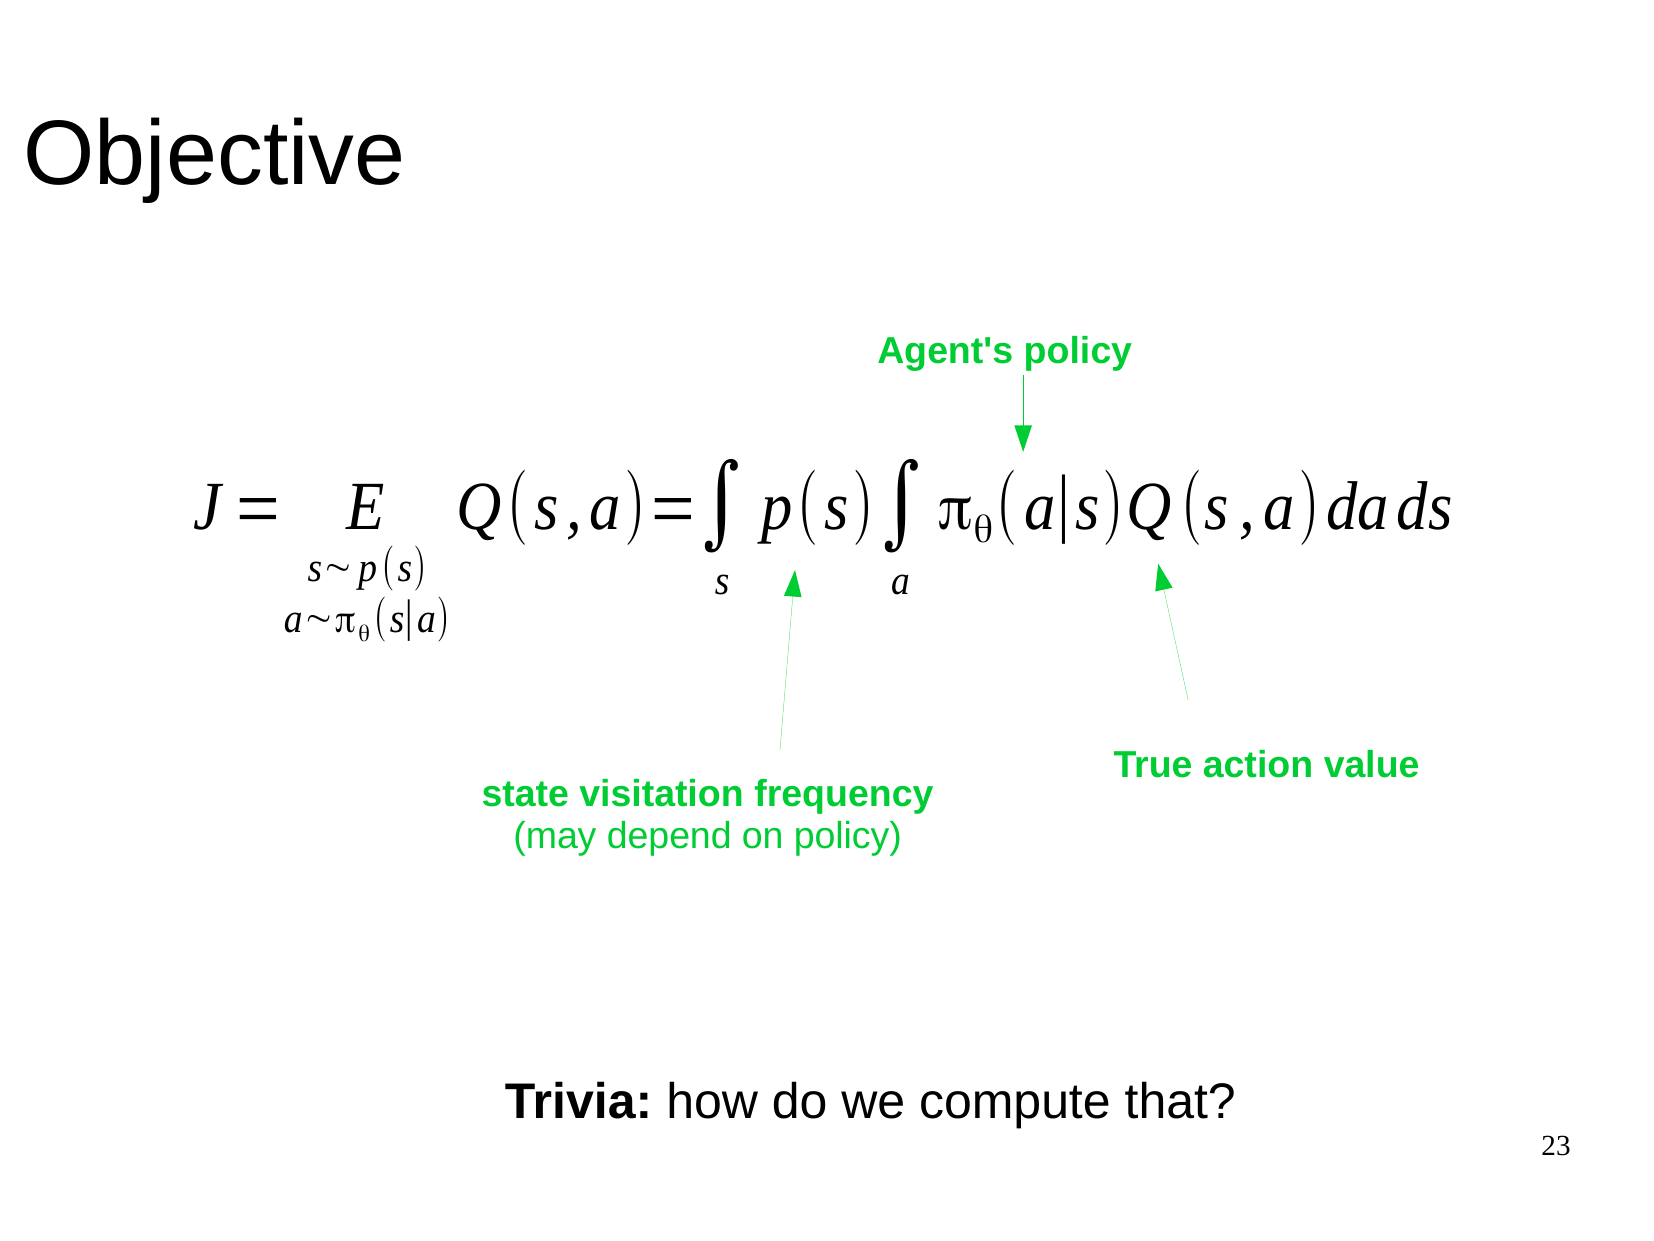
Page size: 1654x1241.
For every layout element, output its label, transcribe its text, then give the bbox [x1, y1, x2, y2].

text_box state visitation frequency (may depend on policy) [466, 765, 949, 864]
text_box True action value [1098, 735, 1435, 793]
chart [178, 452, 1469, 645]
title Objective [23, 49, 1512, 257]
text_box Agent's policy [862, 322, 1148, 421]
list [82, 290, 1571, 1010]
text_box Trivia: how do we compute that? [490, 1065, 1411, 1141]
